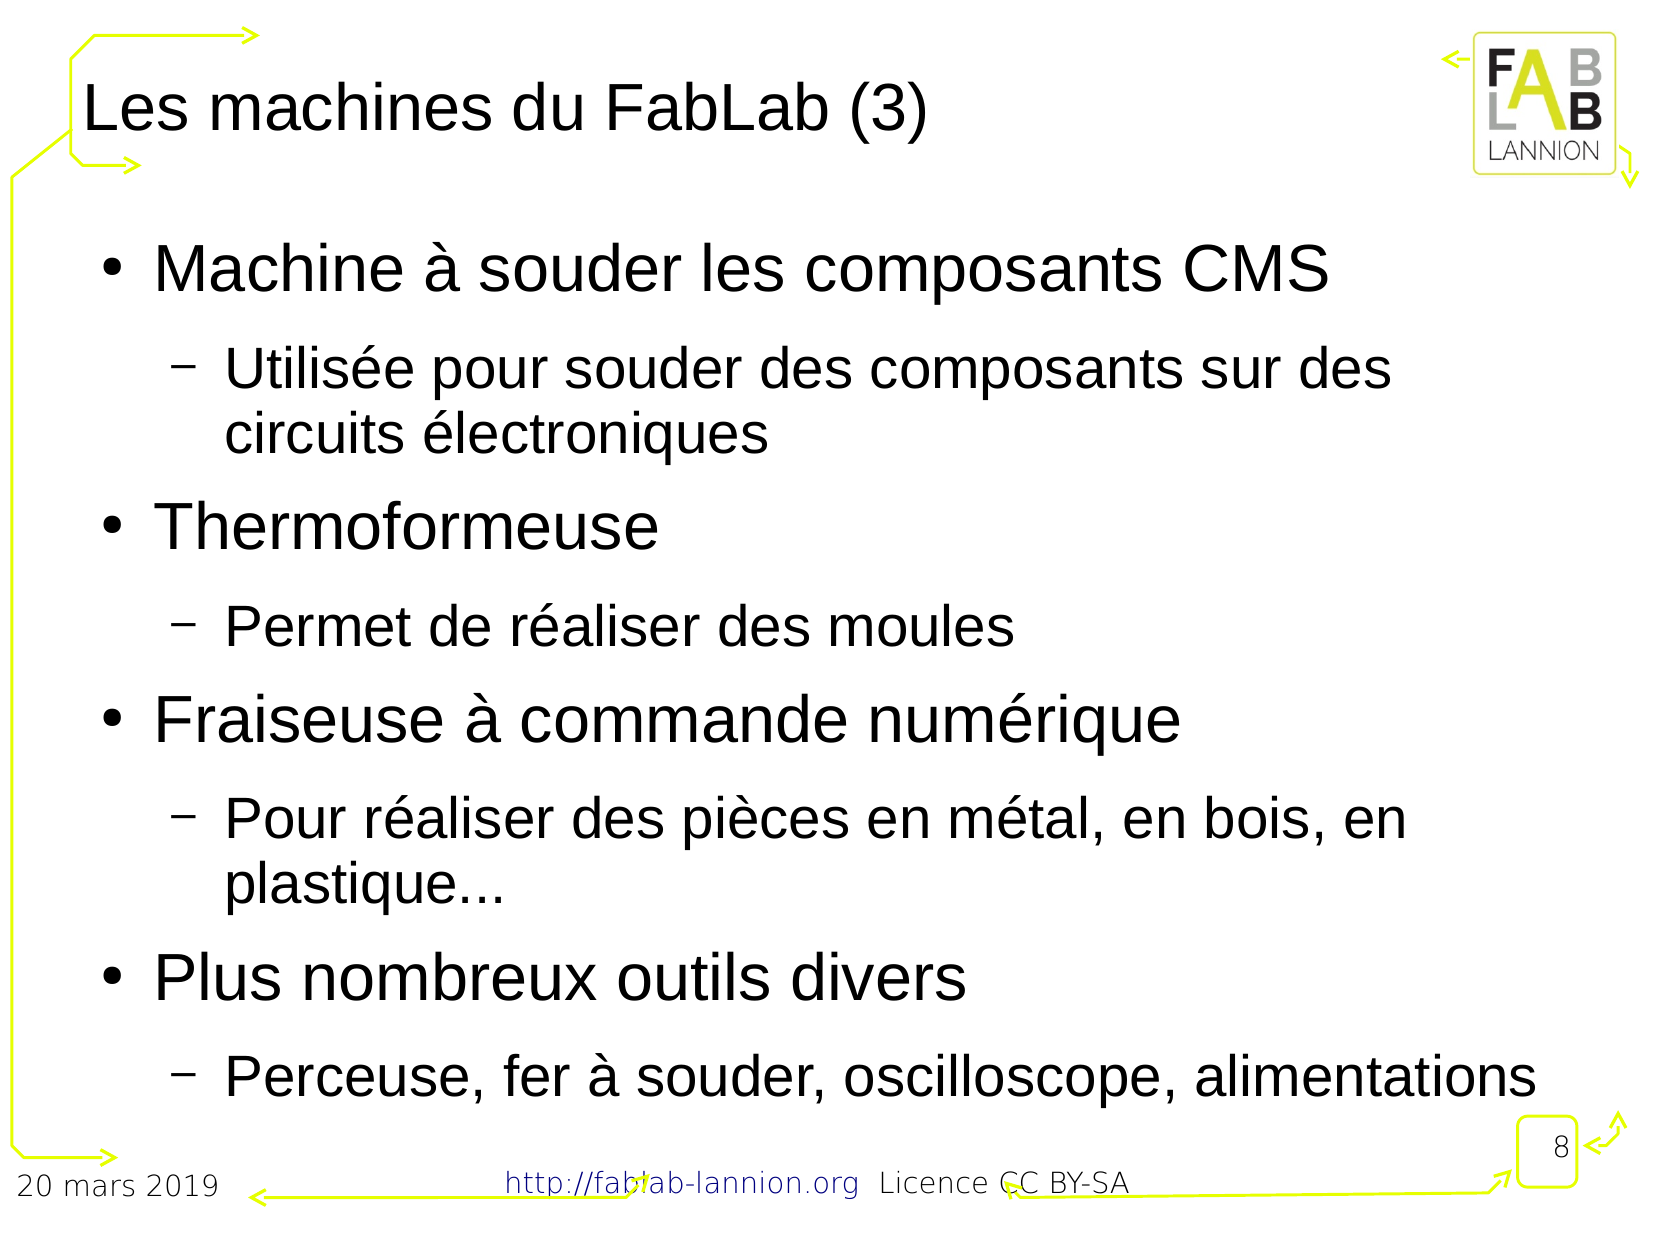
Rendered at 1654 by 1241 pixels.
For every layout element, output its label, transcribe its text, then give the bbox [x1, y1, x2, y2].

list Machine à souder les composants CMS Utilisée pour souder des composants sur des circuits électroniques Thermoformeuse Permet de réaliser des moules Fraiseuse à commande numérique Pour réaliser des pièces en métal, en bois, en plastique... Plus nombreux outils divers Perceuse, fer à souder, oscilloscope, alimentations [82, 231, 1571, 1123]
title Les machines du FabLab (3) [82, 49, 1441, 166]
picture [1470, 29, 1619, 178]
